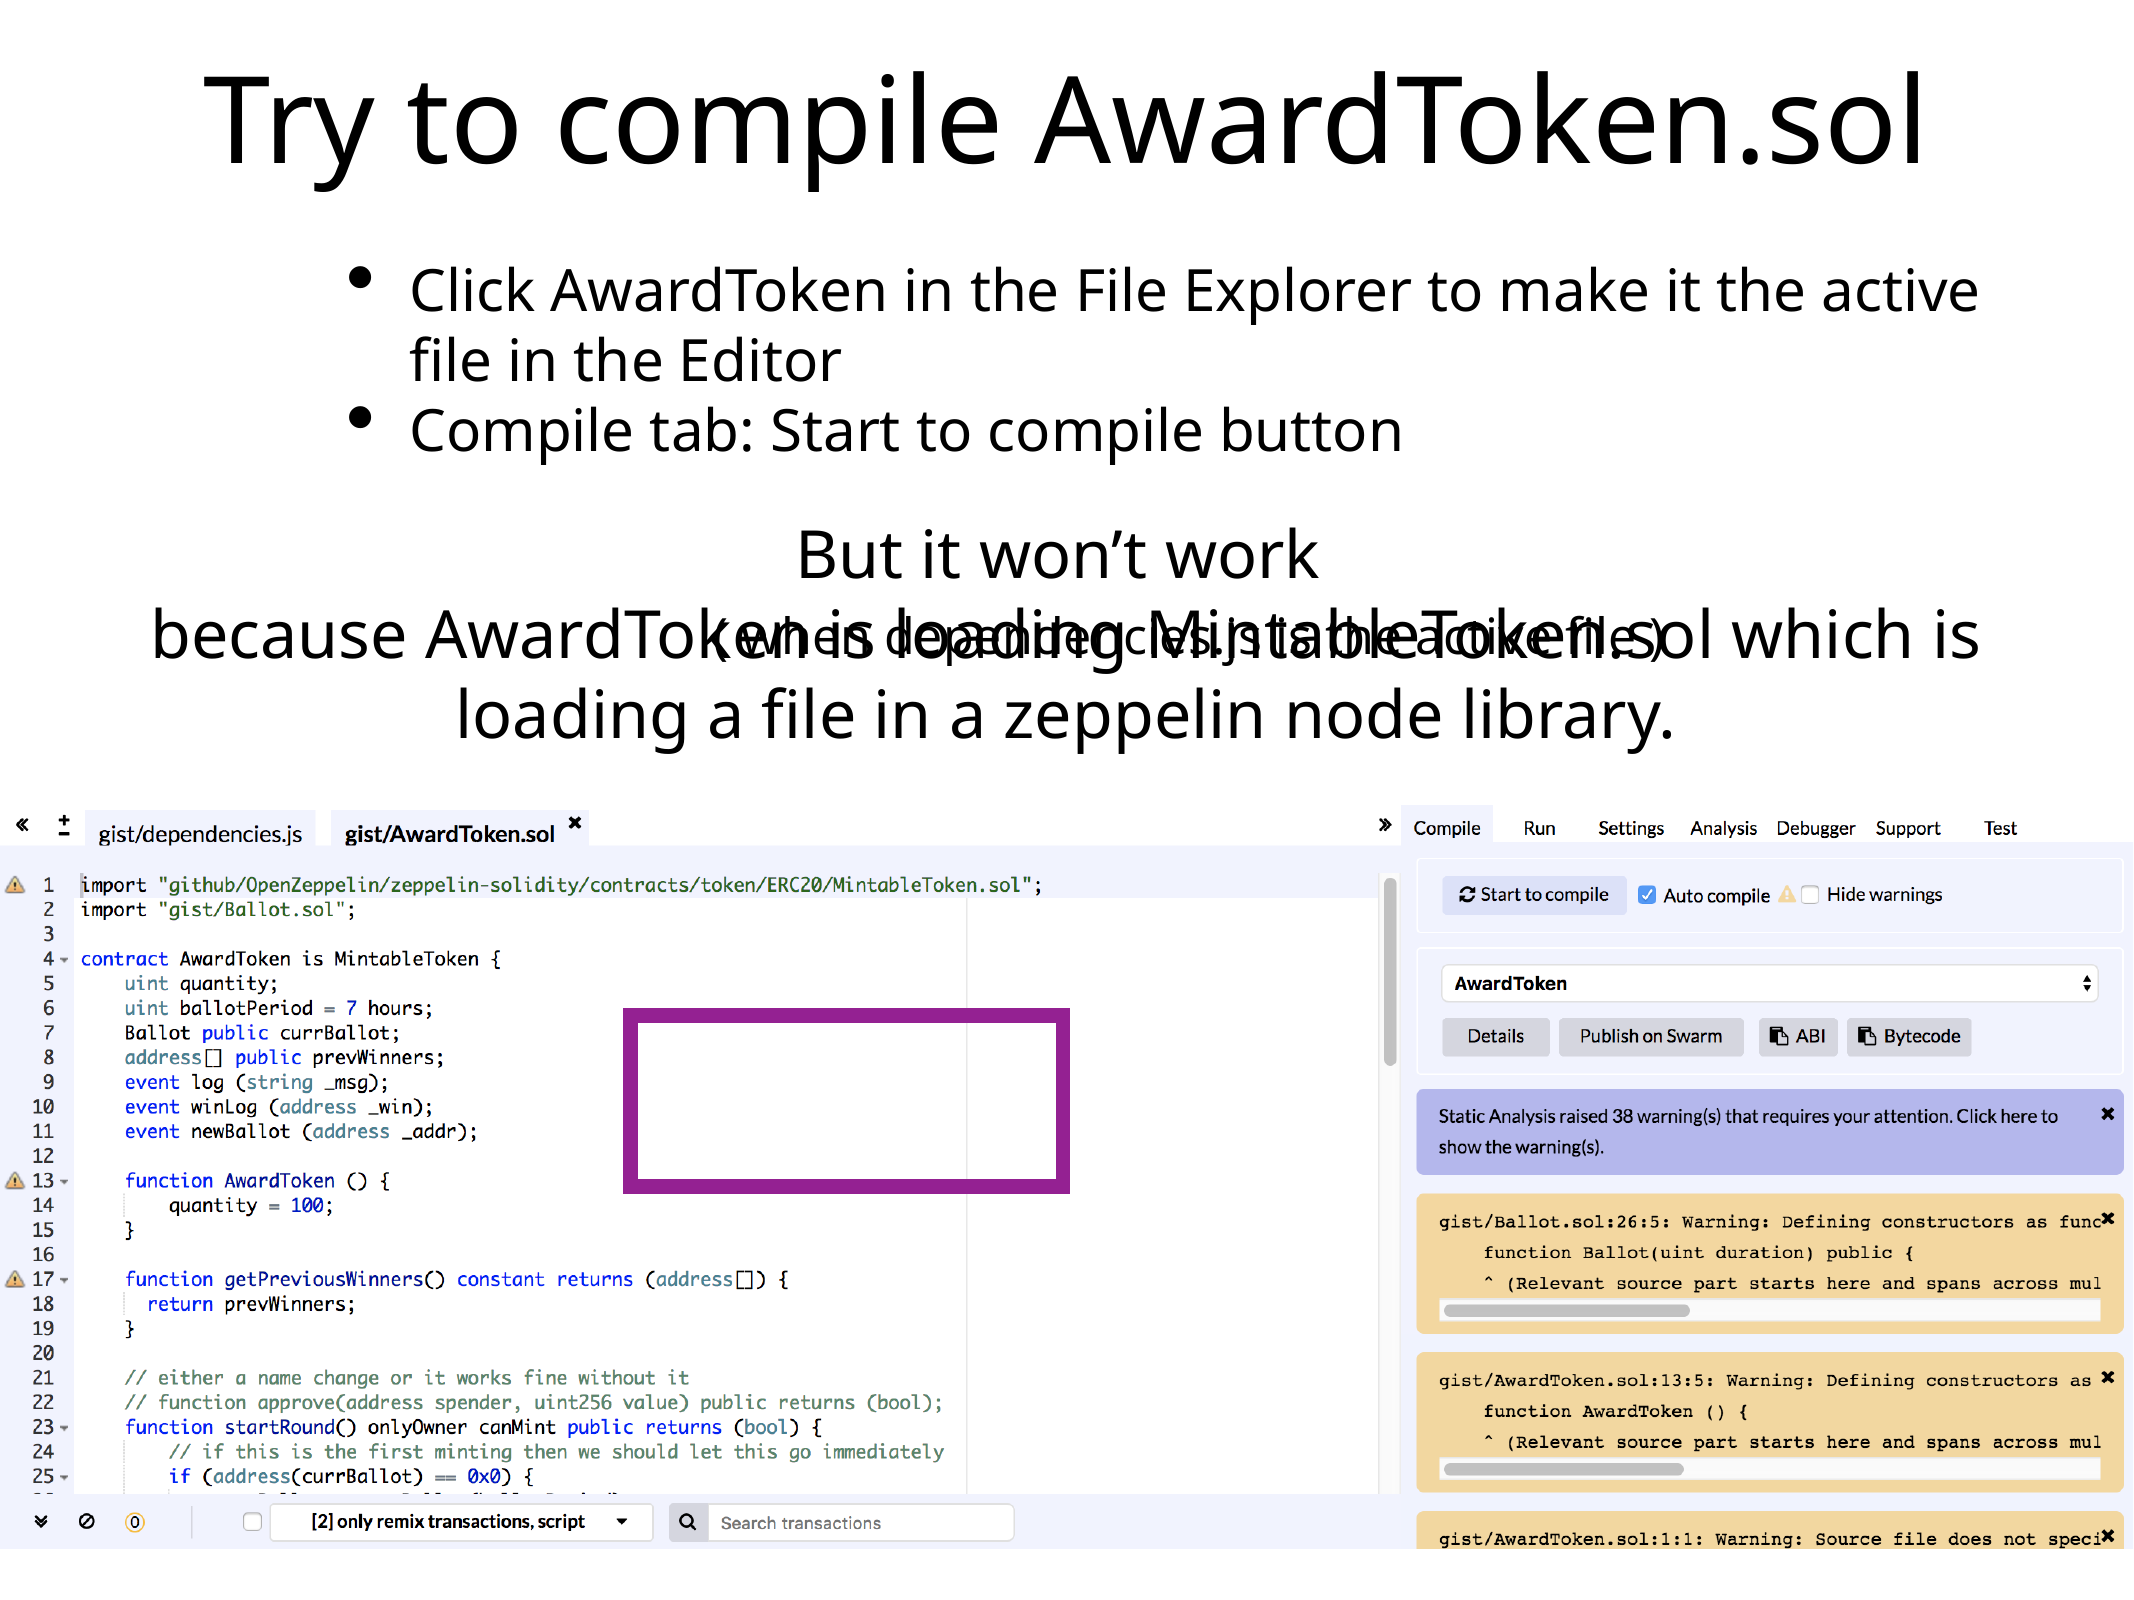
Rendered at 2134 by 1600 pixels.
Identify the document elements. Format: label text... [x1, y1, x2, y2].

title Try to compile AwardToken.sol [82, 35, 2051, 384]
picture [0, 805, 2134, 1549]
subtitle Click AwardToken in the File Explorer to make it the active file in the Editor Compile tab: Start to compile button ( when dependencies.js is the active file ) [331, 245, 2048, 504]
text_box But it won’t work because AwardToken is loading MintableToken.sol which is loading a file in a zeppelin node library. [82, 504, 2051, 853]
